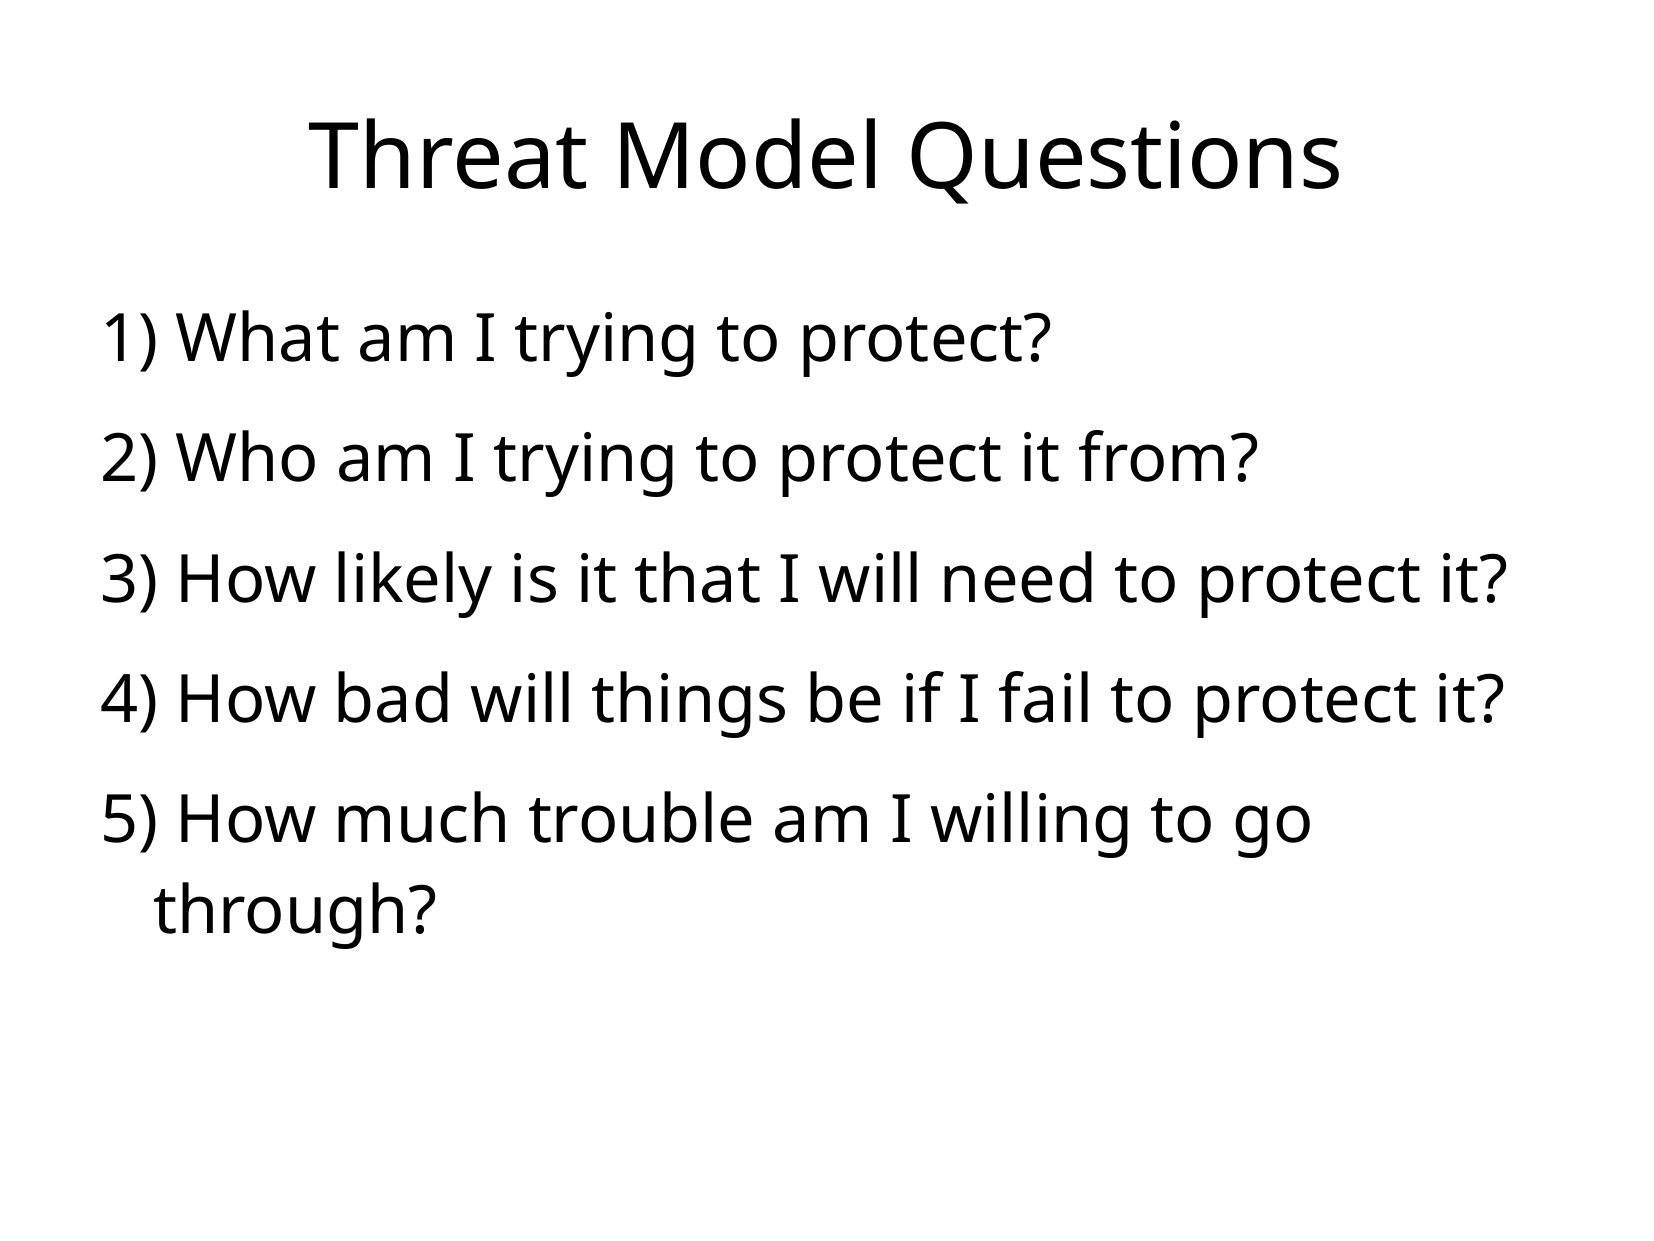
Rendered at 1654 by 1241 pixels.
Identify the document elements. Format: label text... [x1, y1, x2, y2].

list What am I trying to protect? Who am I trying to protect it from? How likely is it that I will need to protect it? How bad will things be if I fail to protect it? How much trouble am I willing to go through? [82, 290, 1571, 1010]
title Threat Model Questions [82, 49, 1571, 257]
